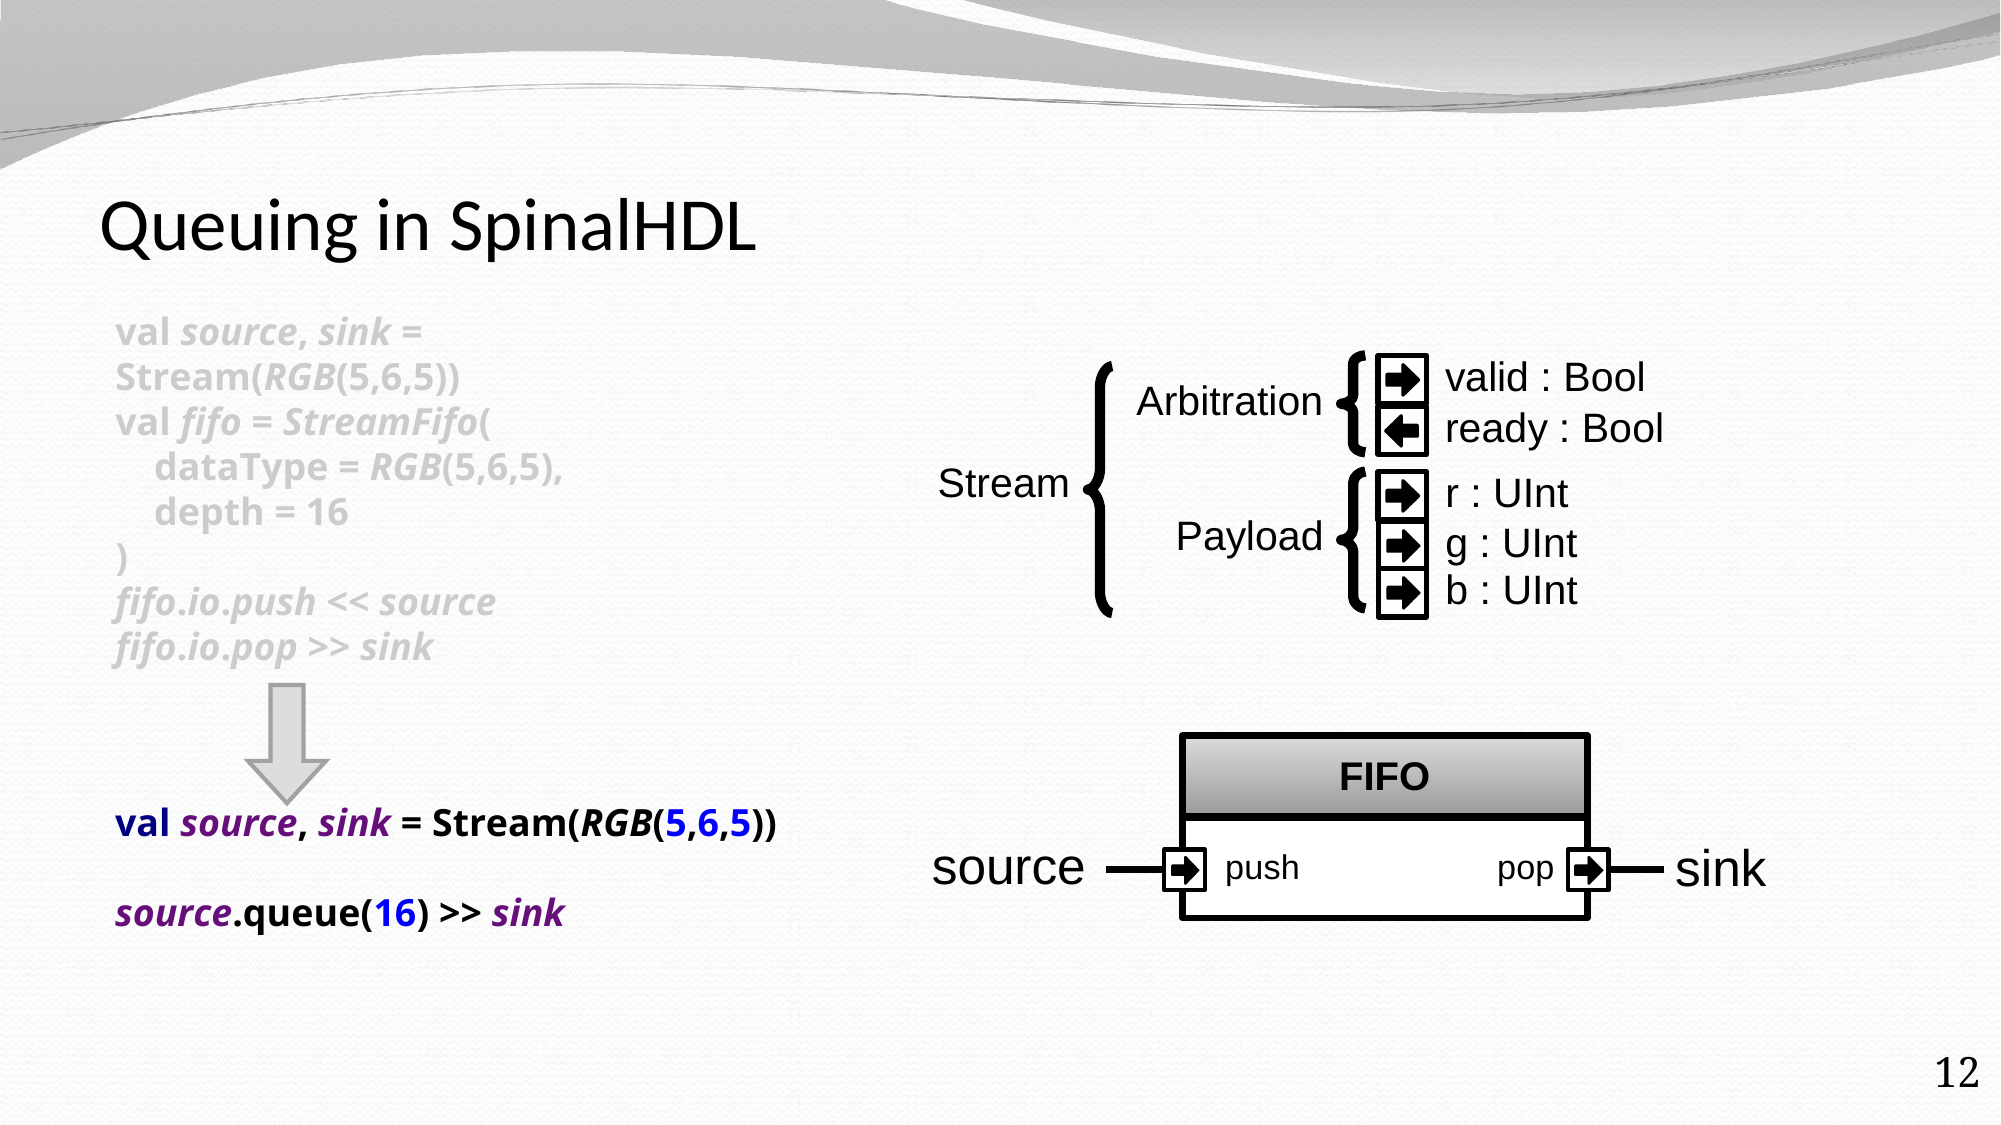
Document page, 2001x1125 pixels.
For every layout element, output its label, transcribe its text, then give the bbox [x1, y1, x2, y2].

text_box <numéro> [1813, 1042, 1981, 1103]
text_box val source, sink = Stream(RGB(5,6,5)) source.queue(16) >> sink [100, 791, 875, 1007]
title Queuing in SpinalHDL [99, 78, 1985, 266]
text_box val source, sink = Stream(RGB(5,6,5)) val fifo = StreamFifo( dataType = RGB(5,6,5), depth = 16 ) fifo.io.push << source fifo.io.pop >> sink [100, 300, 709, 721]
picture [0, 0, 2001, 1125]
text_box [247, 685, 326, 804]
